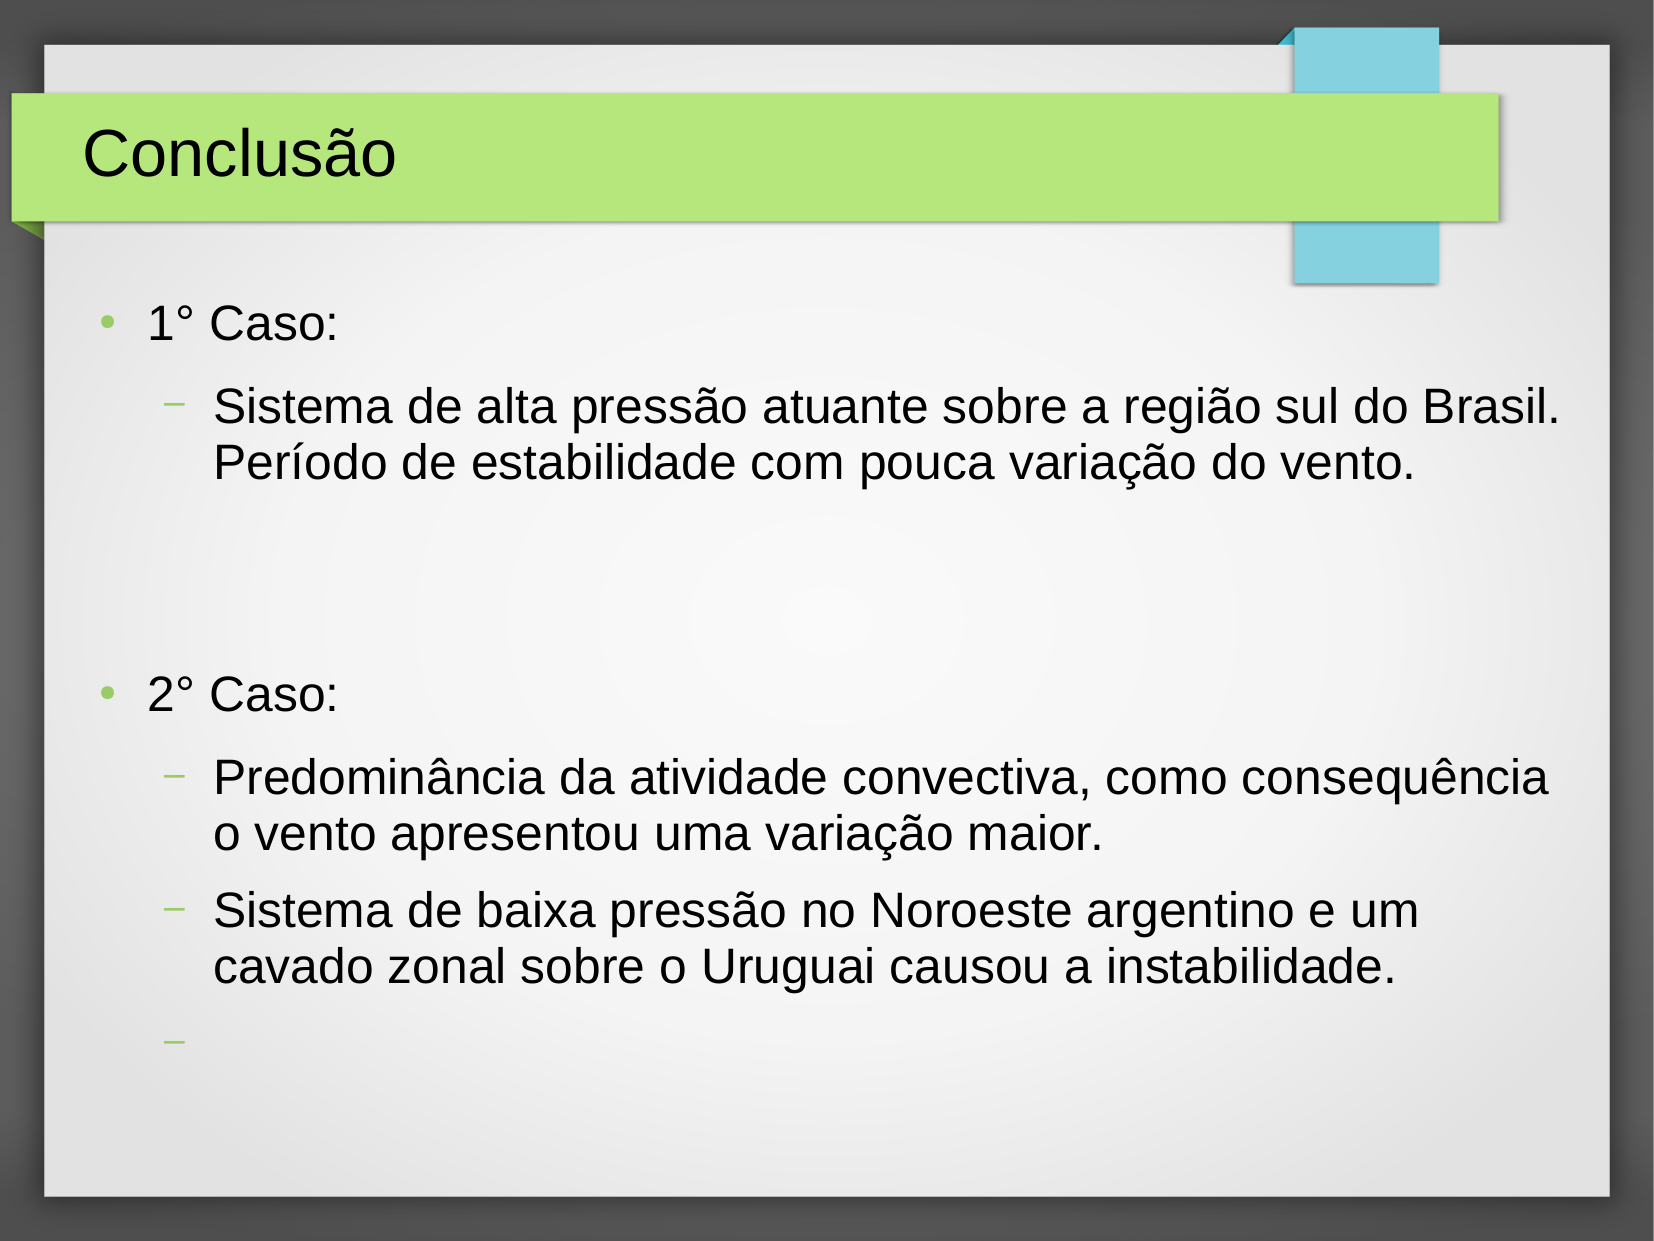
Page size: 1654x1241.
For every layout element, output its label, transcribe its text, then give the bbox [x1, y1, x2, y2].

list 1° Caso: Sistema de alta pressão atuante sobre a região sul do Brasil. Período de estabilidade com pouca variação do vento. 2° Caso: Predominância da atividade convectiva, como consequência o vento apresentou uma variação maior. Sistema de baixa pressão no Noroeste argentino e um cavado zonal sobre o Uruguai causou a instabilidade. [82, 295, 1571, 1015]
picture [0, 0, 1654, 1241]
title Conclusão [82, 94, 1264, 213]
